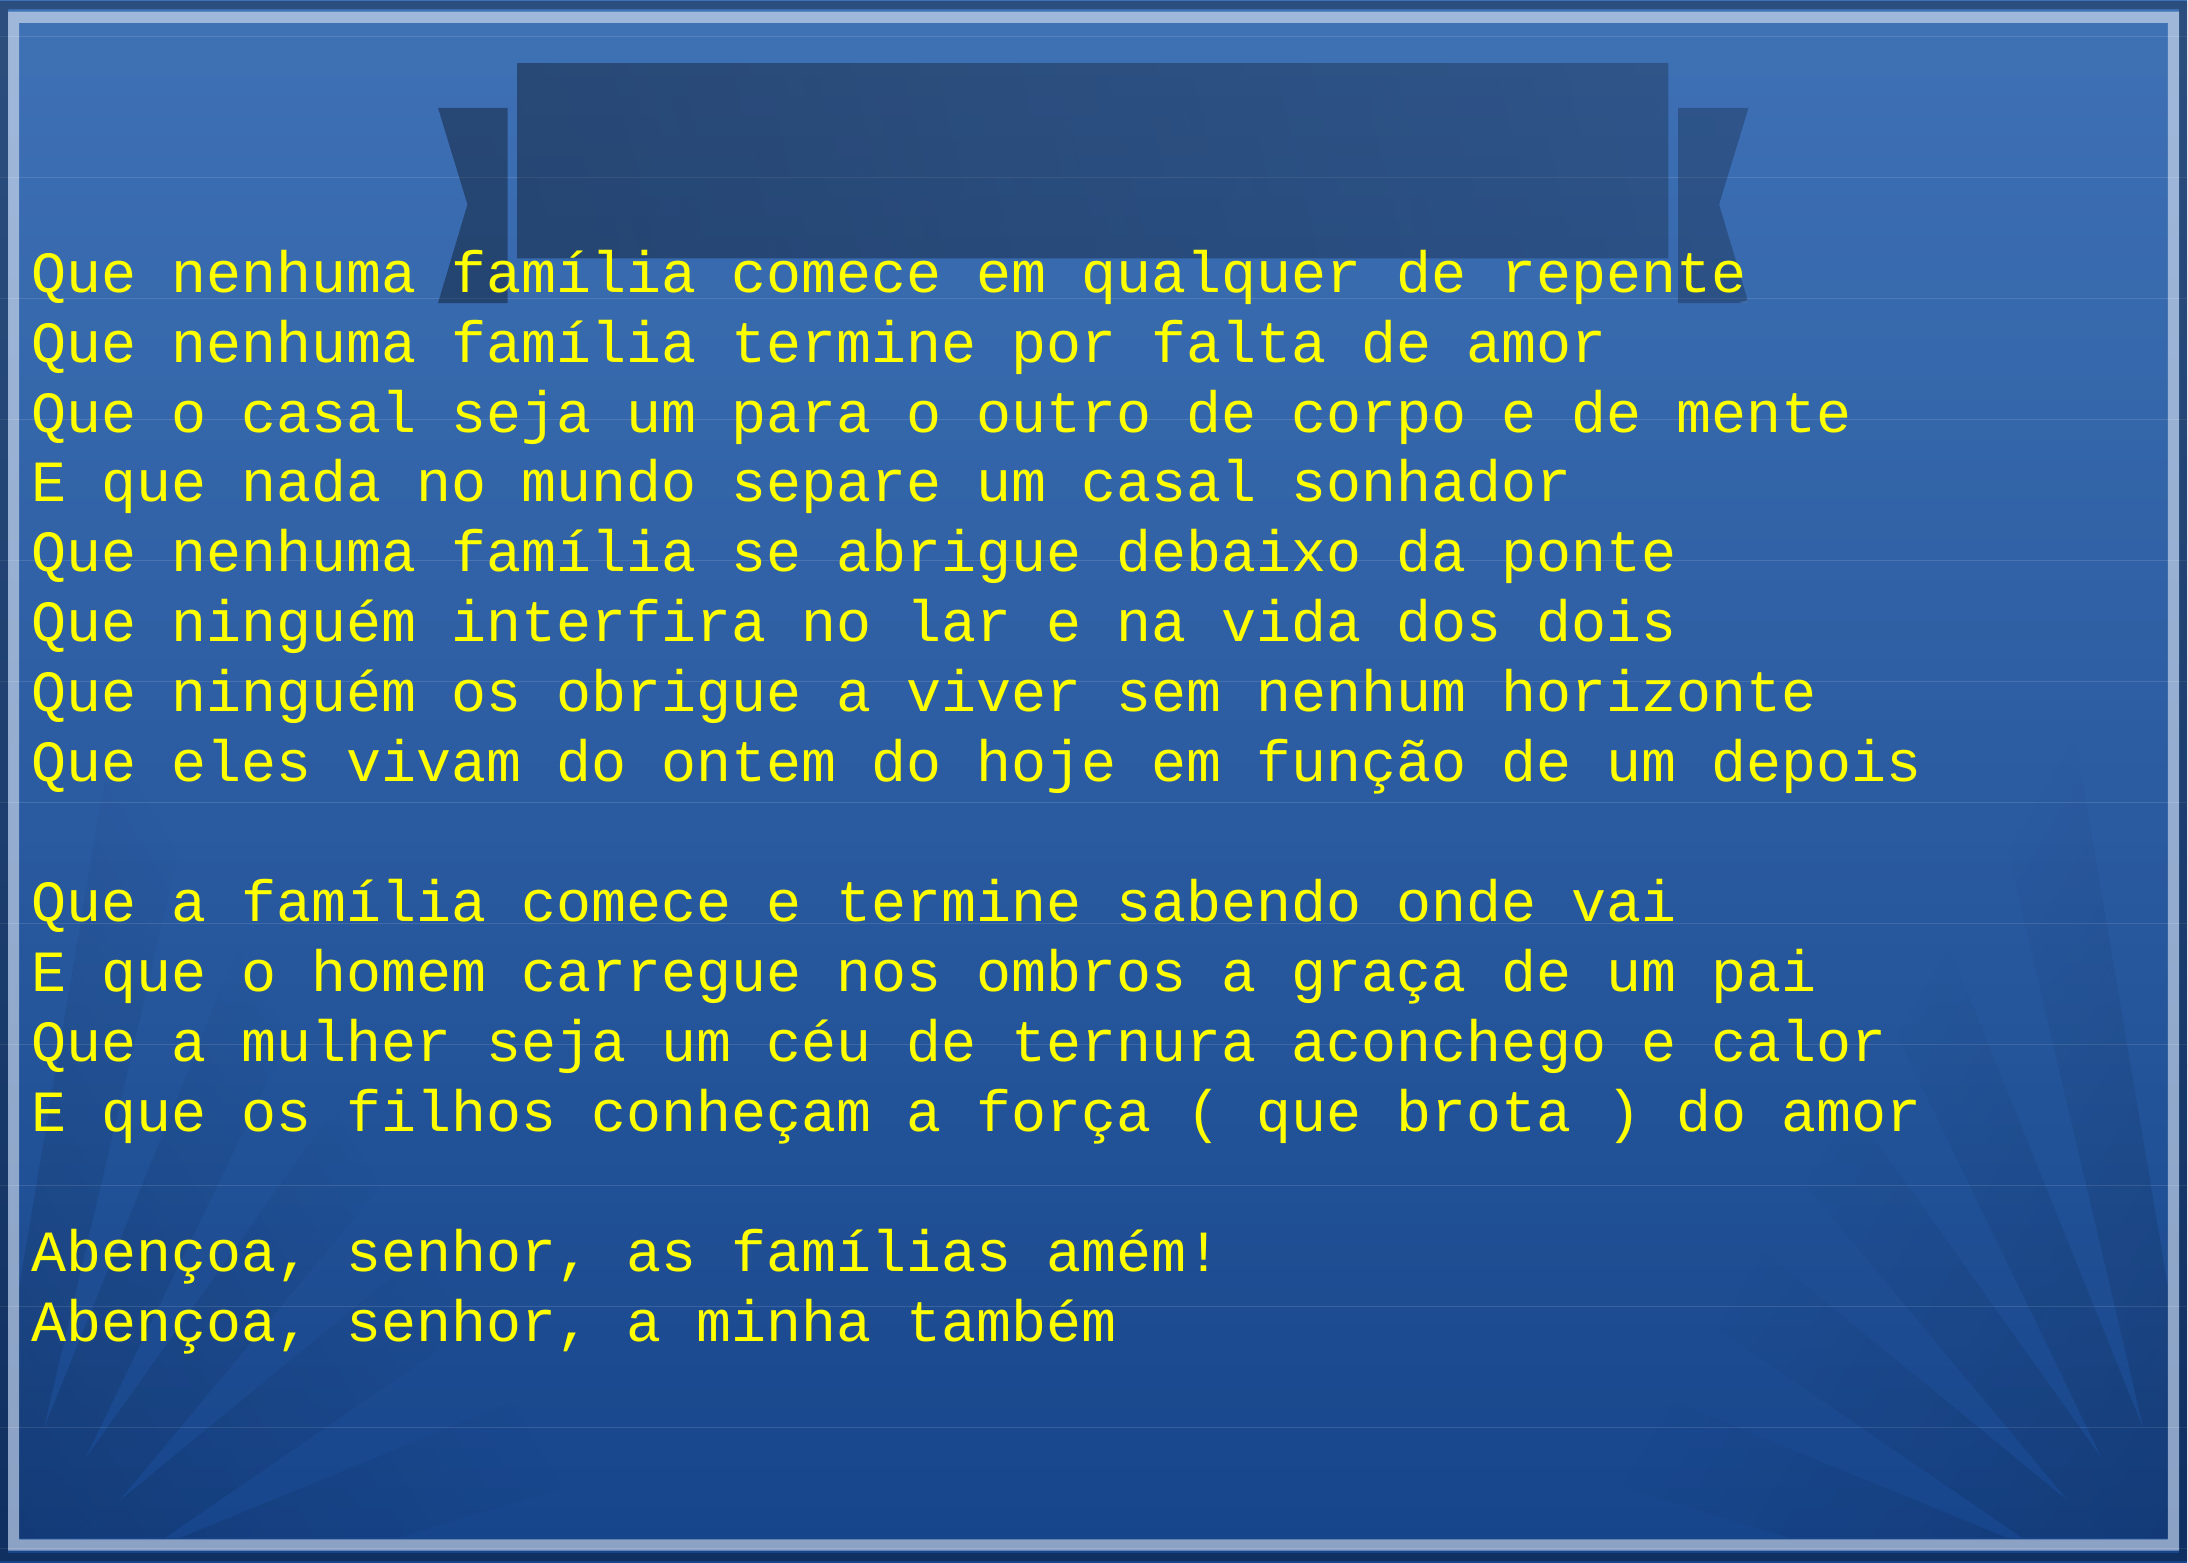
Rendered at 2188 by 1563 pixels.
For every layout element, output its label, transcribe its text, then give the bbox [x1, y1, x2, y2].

subtitle Que nenhuma família comece em qualquer de repente Que nenhuma família termine por falta de amor Que o casal seja um para o outro de corpo e de mente E que nada no mundo separe um casal sonhador Que nenhuma família se abrigue debaixo da ponte Que ninguém interfira no lar e na vida dos dois Que ninguém os obrigue a viver sem nenhum horizonte Que eles vivam do ontem do hoje em função de um depois Que a família comece e termine sabendo onde vai E que o homem carregue nos ombros a graça de um pai Que a mulher seja um céu de ternura aconchego e calor E que os filhos conheçam a força ( que brota ) do amor Abençoa, senhor, as famílias amém! Abençoa, senhor, a minha também [31, 24, 2162, 1563]
